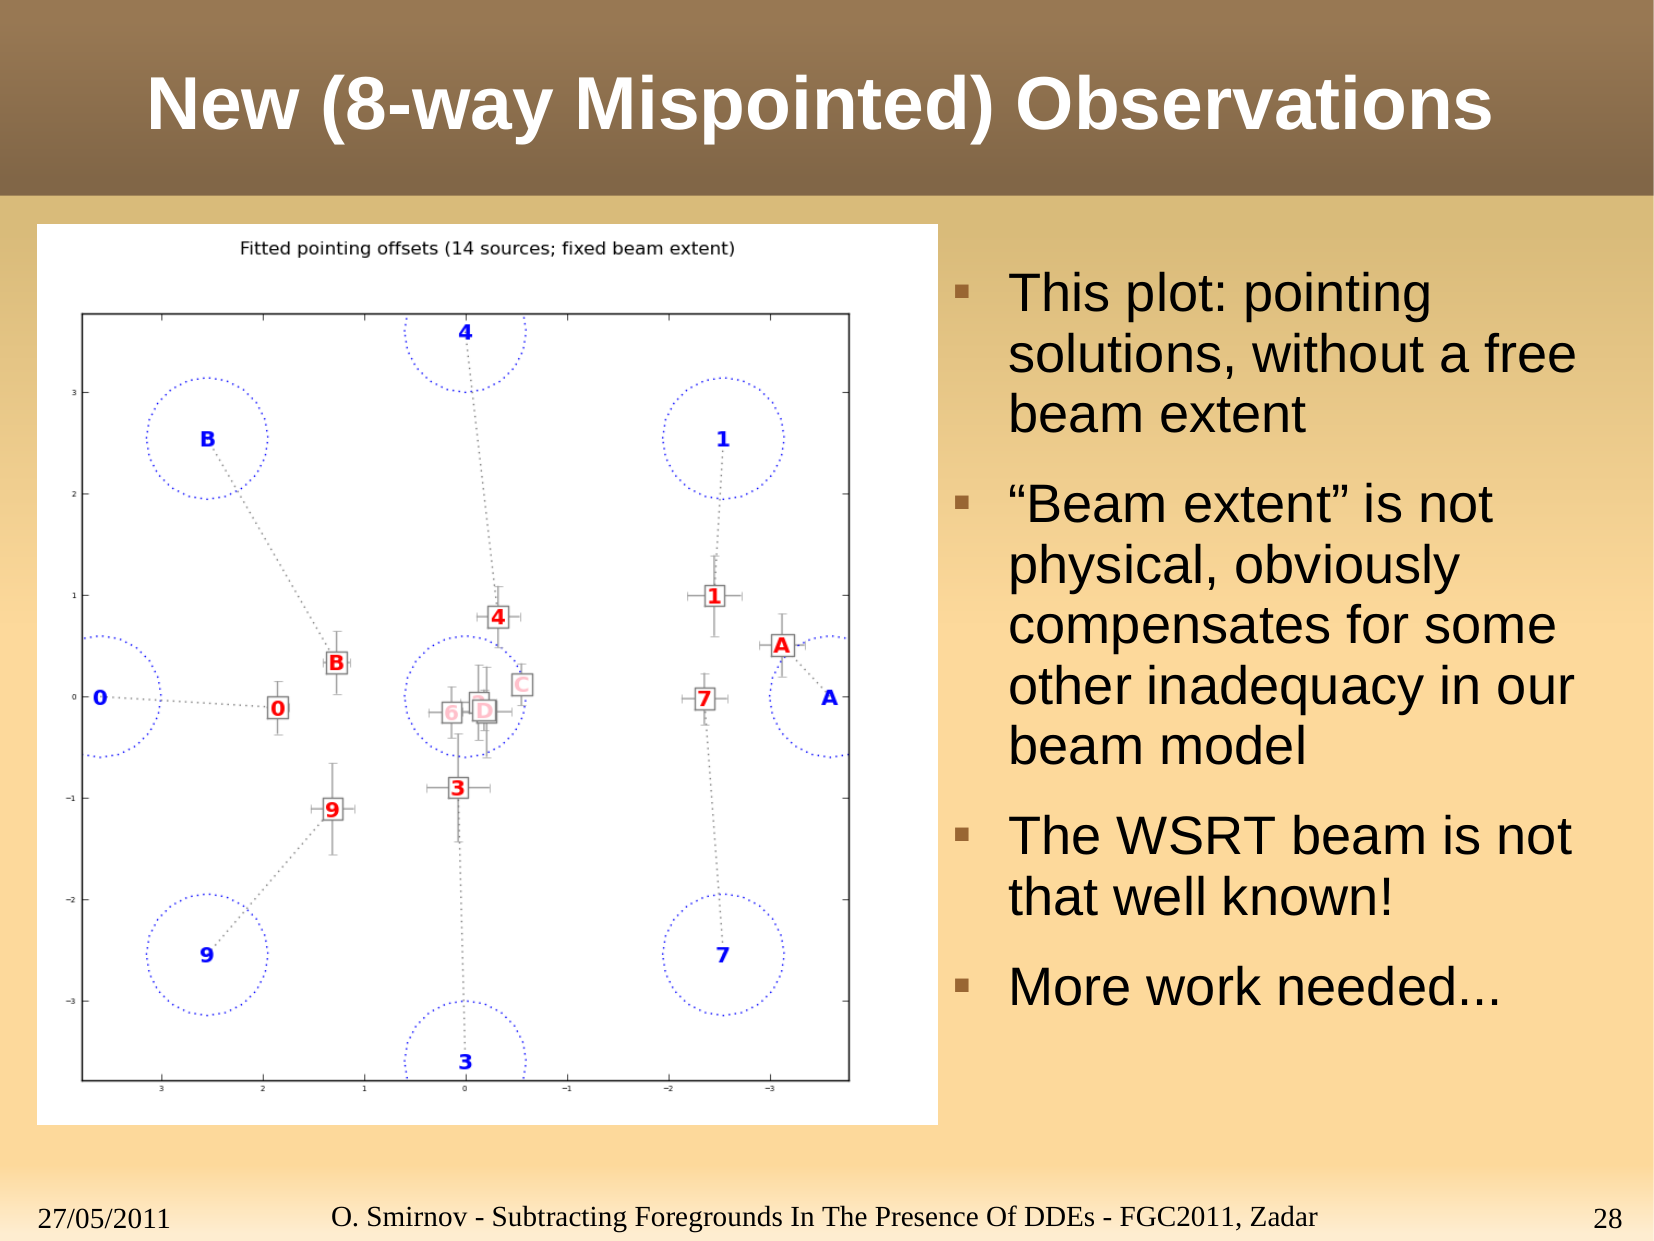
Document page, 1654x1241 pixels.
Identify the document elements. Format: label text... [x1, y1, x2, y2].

picture [0, 0, 1654, 1241]
title New (8-way Mispointed) Observations [76, 0, 1565, 208]
list This plot: pointing solutions, without a free beam extent “Beam extent” is not physical, obviously compensates for some other inadequacy in our beam model The WSRT beam is not that well known! More work needed... [937, 262, 1601, 1104]
